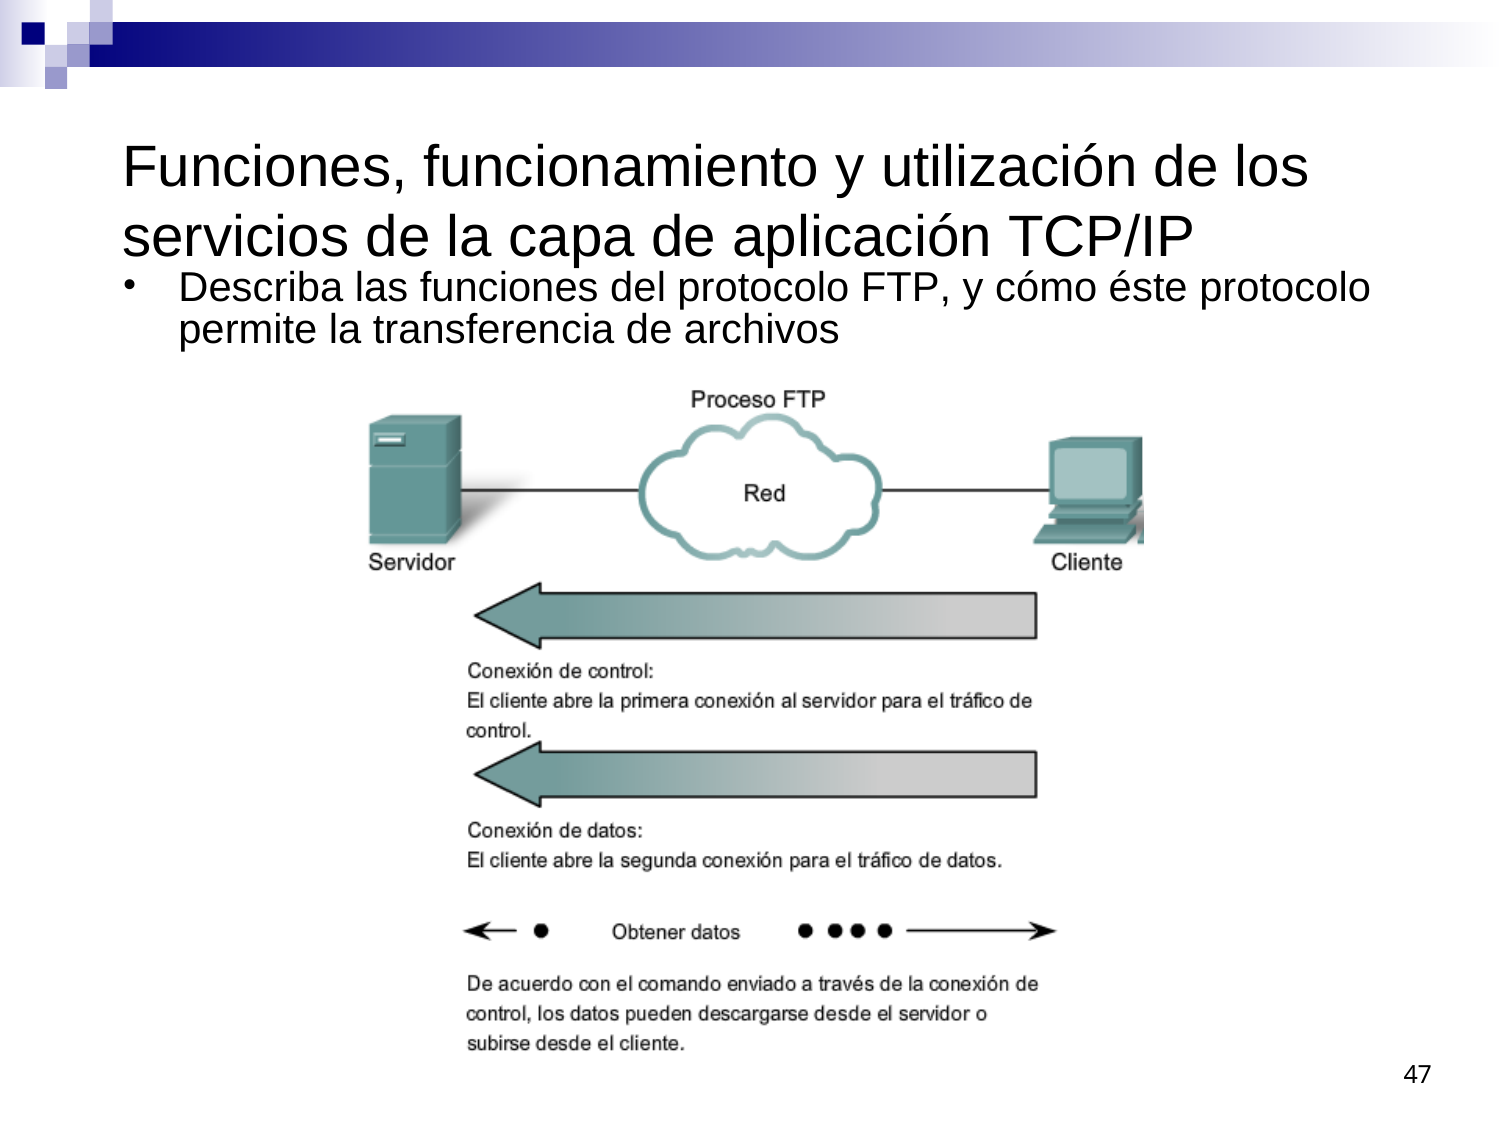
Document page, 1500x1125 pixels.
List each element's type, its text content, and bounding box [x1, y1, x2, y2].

text_box <número> [1074, 1025, 1447, 1101]
text_box Funciones, funcionamiento y utilización de los servicios de la capa de aplicación TCP/IP [107, 120, 1416, 276]
picture [293, 377, 1144, 1071]
text_box Describa las funciones del protocolo FTP, y cómo éste protocolo permite la transferencia de archivos [107, 259, 1411, 1093]
